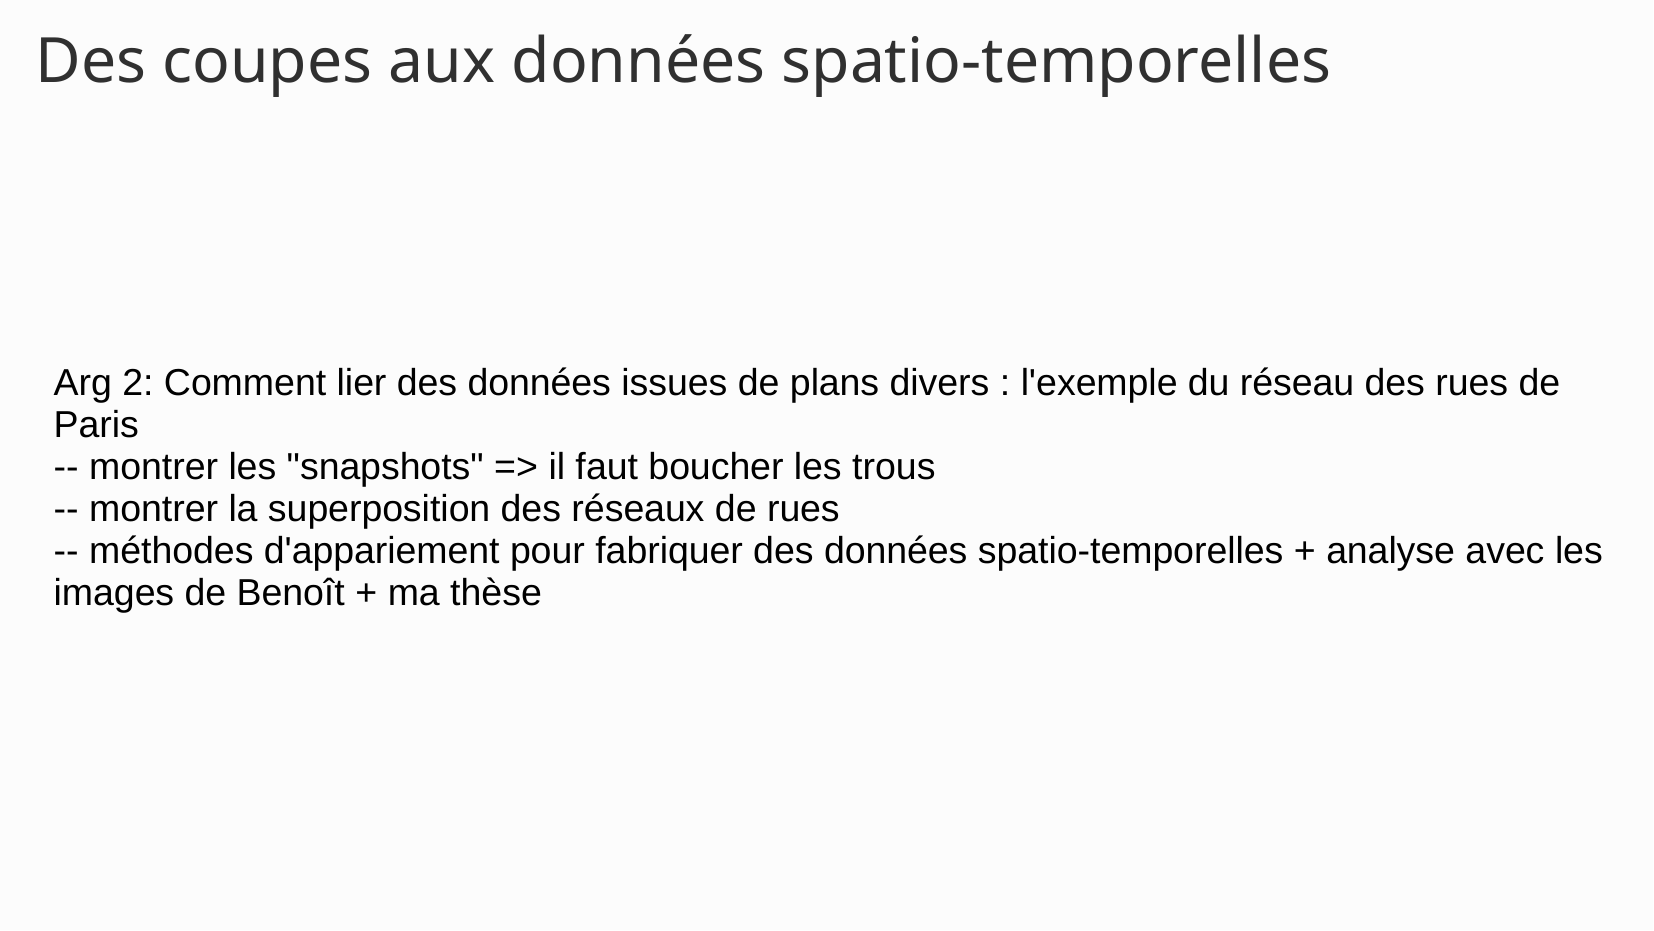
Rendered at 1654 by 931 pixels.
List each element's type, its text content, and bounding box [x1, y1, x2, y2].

text_box Arg 2: Comment lier des données issues de plans divers : l'exemple du réseau des rues de Paris -- montrer les "snapshots" => il faut boucher les trous -- montrer la superposition des réseaux de rues -- méthodes d'appariement pour fabriquer des données spatio-temporelles + analyse avec les images de Benoît + ma thèse [38, 353, 1622, 663]
title Des coupes aux données spatio-temporelles [35, 10, 1619, 107]
